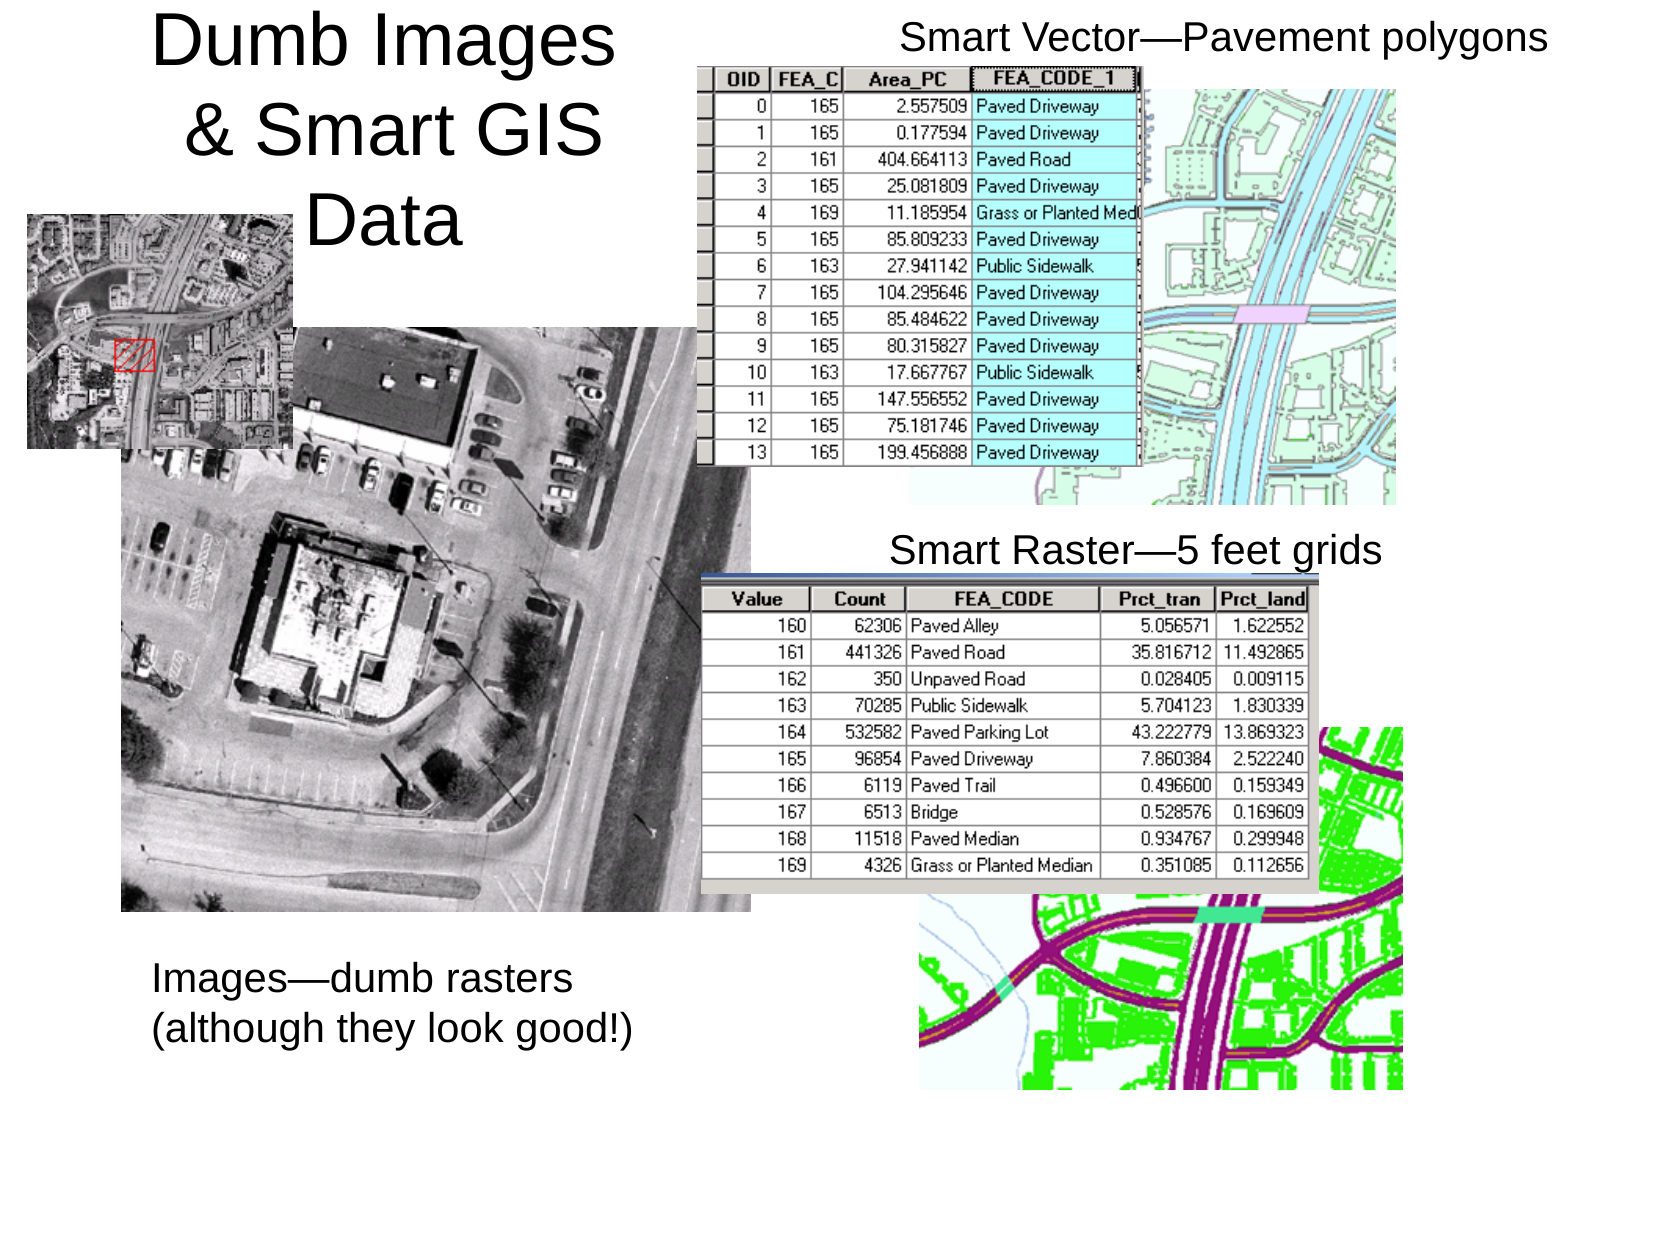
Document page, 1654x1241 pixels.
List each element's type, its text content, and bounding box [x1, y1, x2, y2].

text_box Smart Raster—5 feet grids [838, 515, 1398, 581]
text_box Images—dumb rasters (although they look good!) [100, 943, 649, 1059]
picture [27, 66, 1403, 1090]
title Dumb Images & Smart GIS Data [49, 31, 683, 220]
text_box Smart Vector—Pavement polygons [848, 2, 1565, 68]
